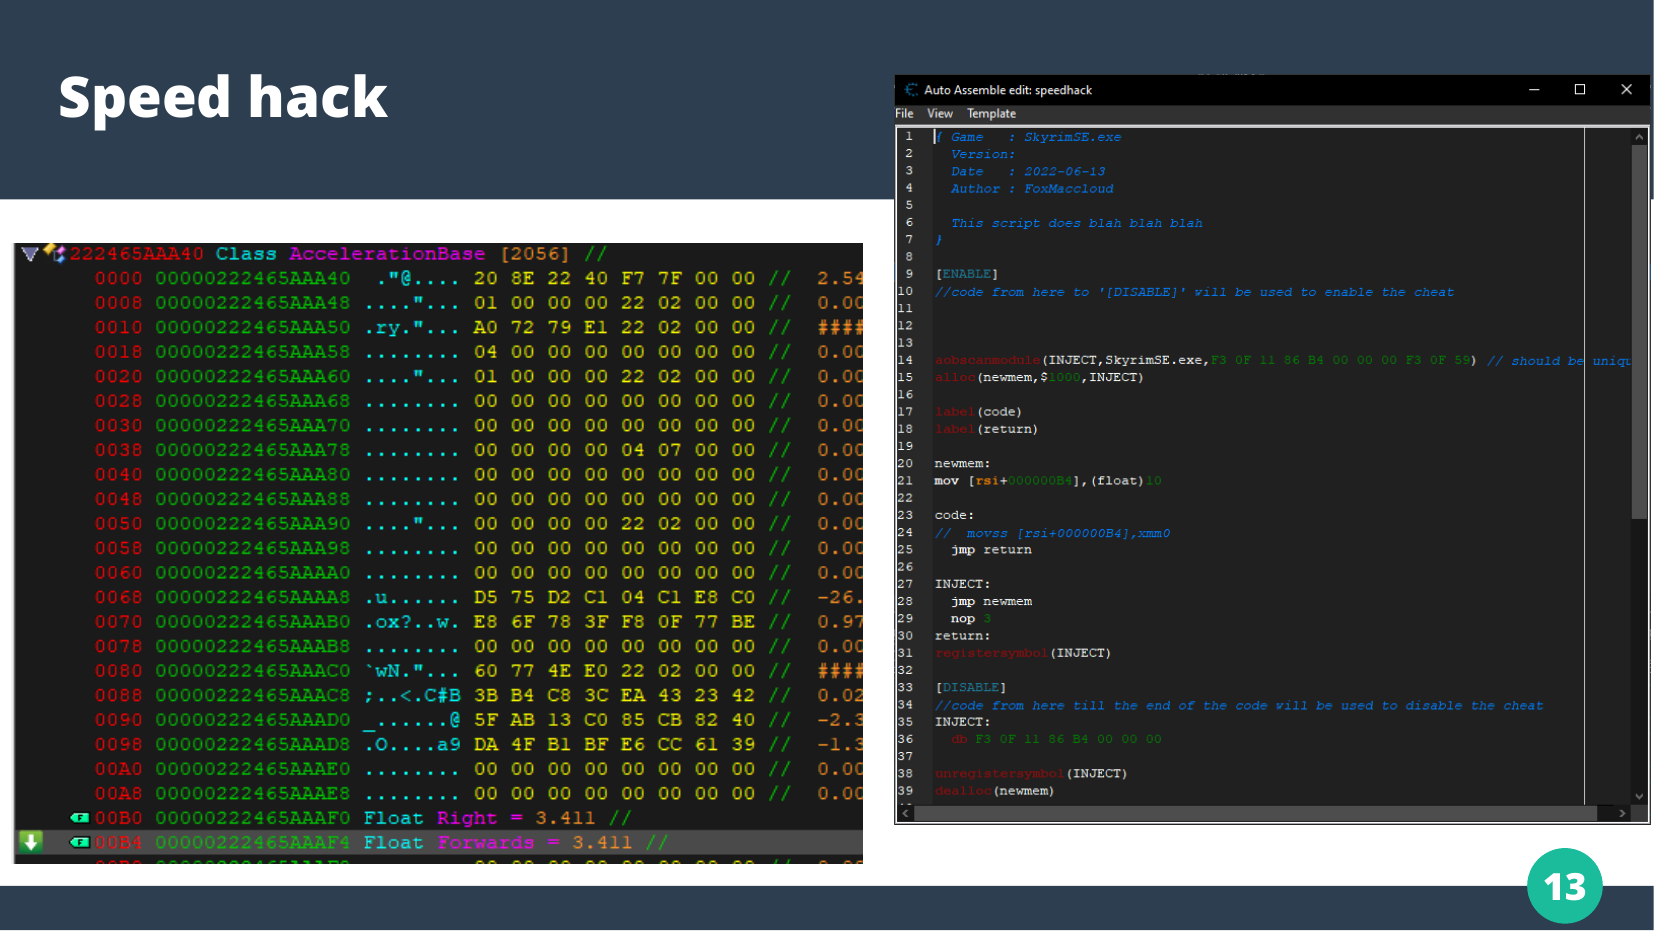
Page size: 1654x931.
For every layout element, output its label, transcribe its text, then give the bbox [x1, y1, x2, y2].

picture [11, 243, 863, 864]
title Speed hack [59, 37, 1595, 155]
picture [894, 74, 1651, 826]
